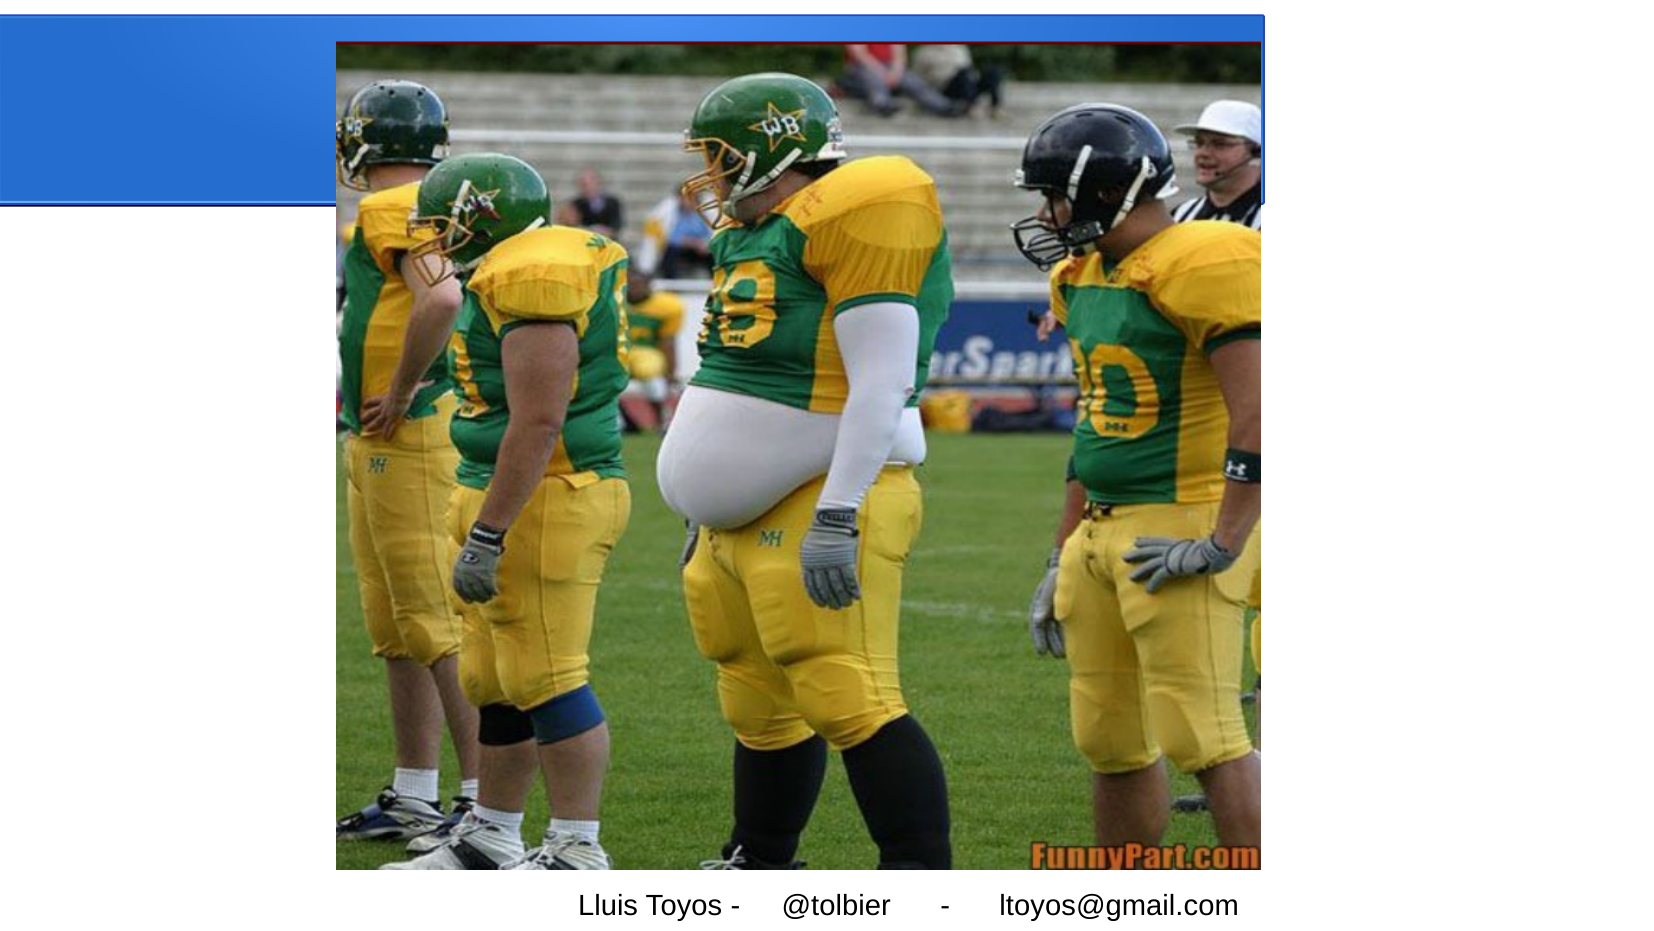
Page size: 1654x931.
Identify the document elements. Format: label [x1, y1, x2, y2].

picture [336, 41, 1261, 871]
